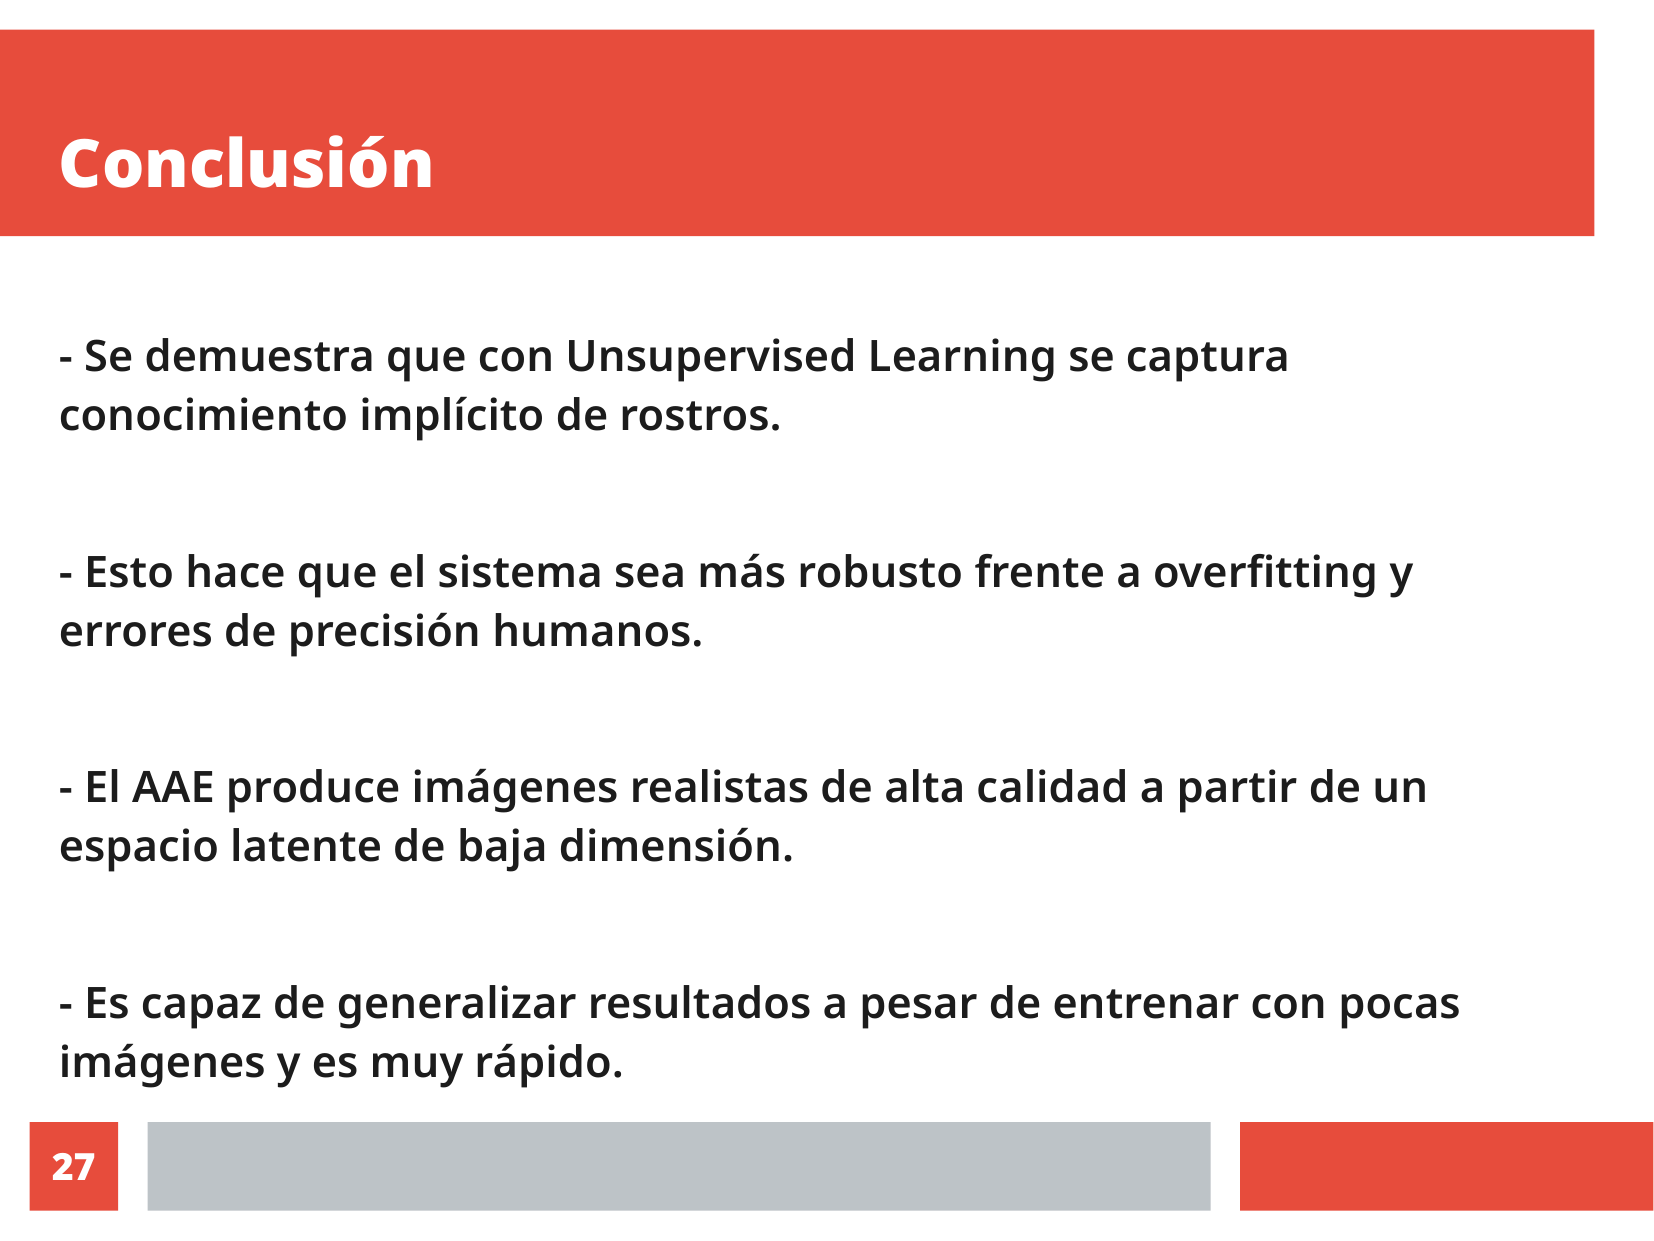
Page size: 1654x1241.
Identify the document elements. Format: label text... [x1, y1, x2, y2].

list - Se demuestra que con Unsupervised Learning se captura conocimiento implícito de rostros. - Esto hace que el sistema sea más robusto frente a overfitting y errores de precisión humanos. - El AAE produce imágenes realistas de alta calidad a partir de un espacio latente de baja dimensión. - Es capaz de generalizar resultados a pesar de entrenar con pocas imágenes y es muy rápido. [59, 324, 1565, 1093]
title Conclusión [59, 59, 1595, 207]
